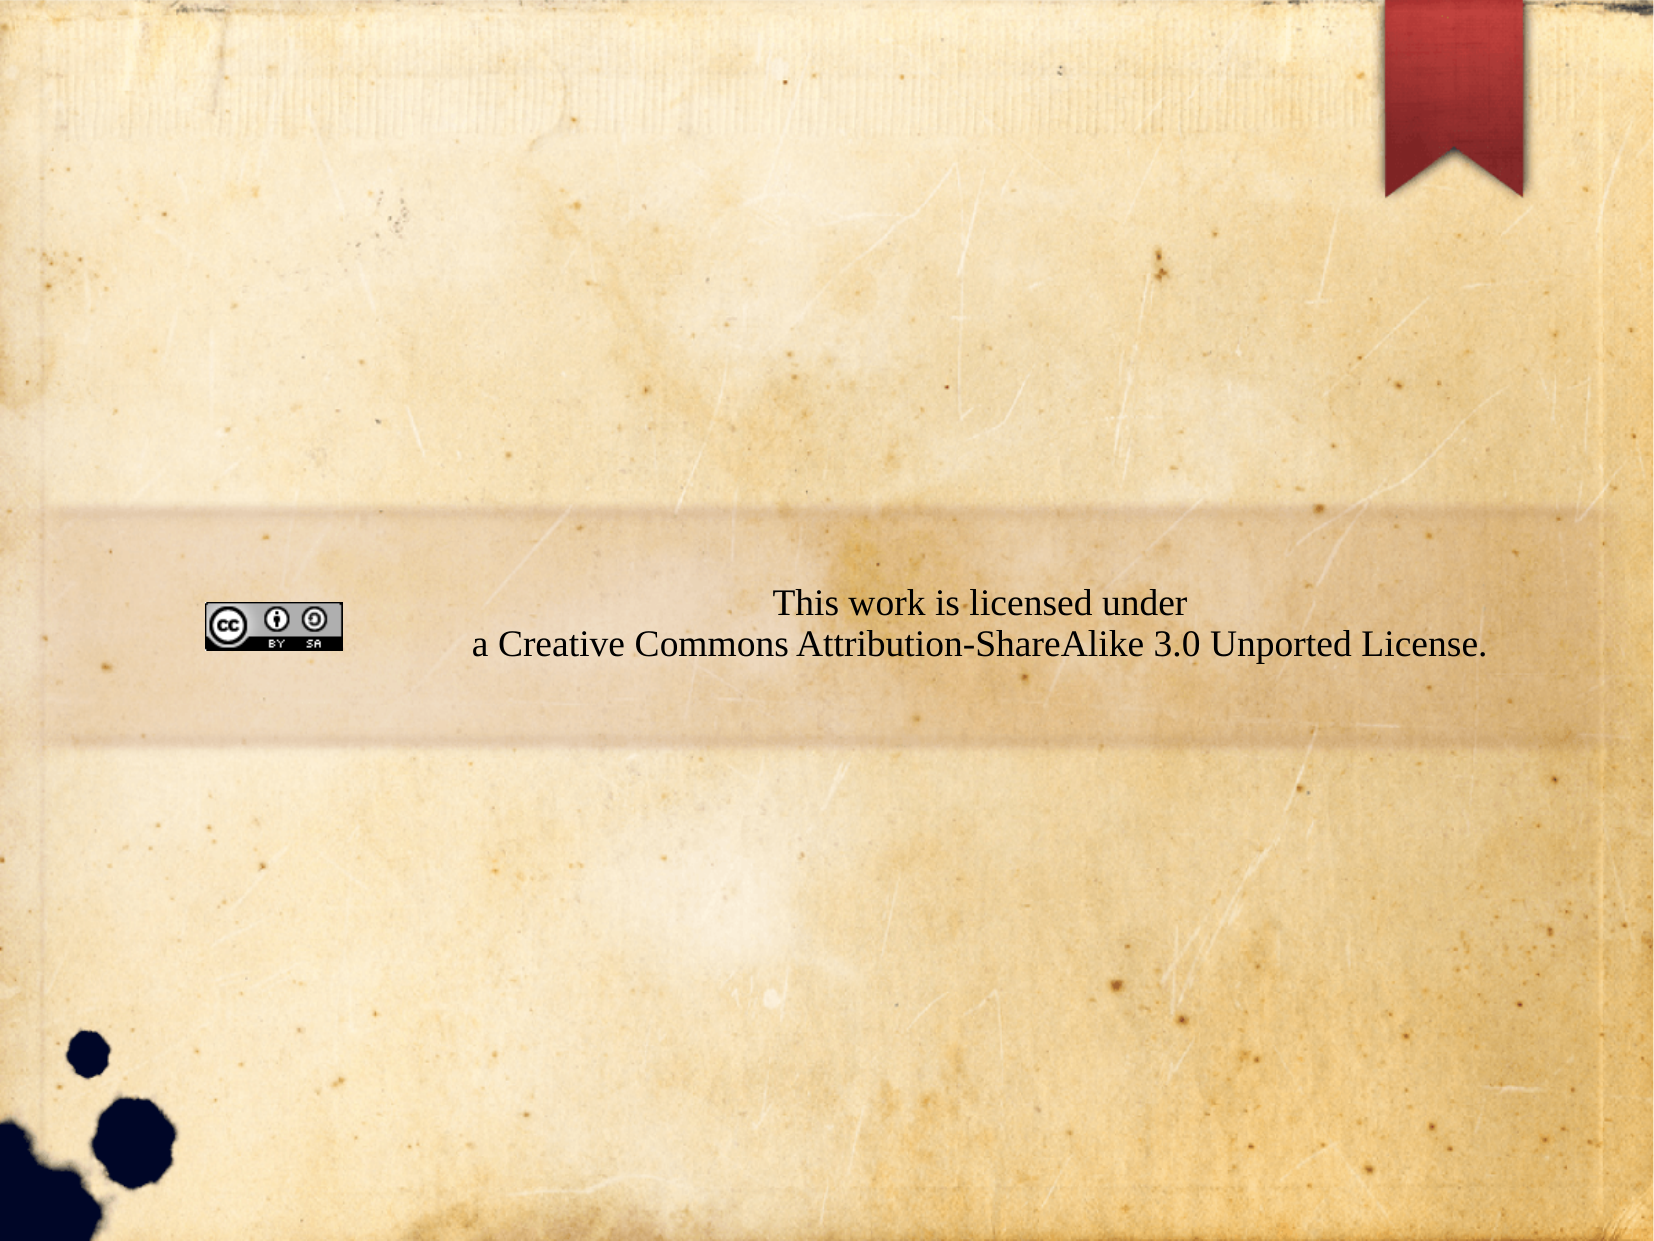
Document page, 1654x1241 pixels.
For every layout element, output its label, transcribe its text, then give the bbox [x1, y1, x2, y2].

title This work is licensed under a Creative Commons Attribution-ShareAlike 3.0 Unported License. [431, 519, 1530, 727]
picture [0, 0, 1654, 1241]
